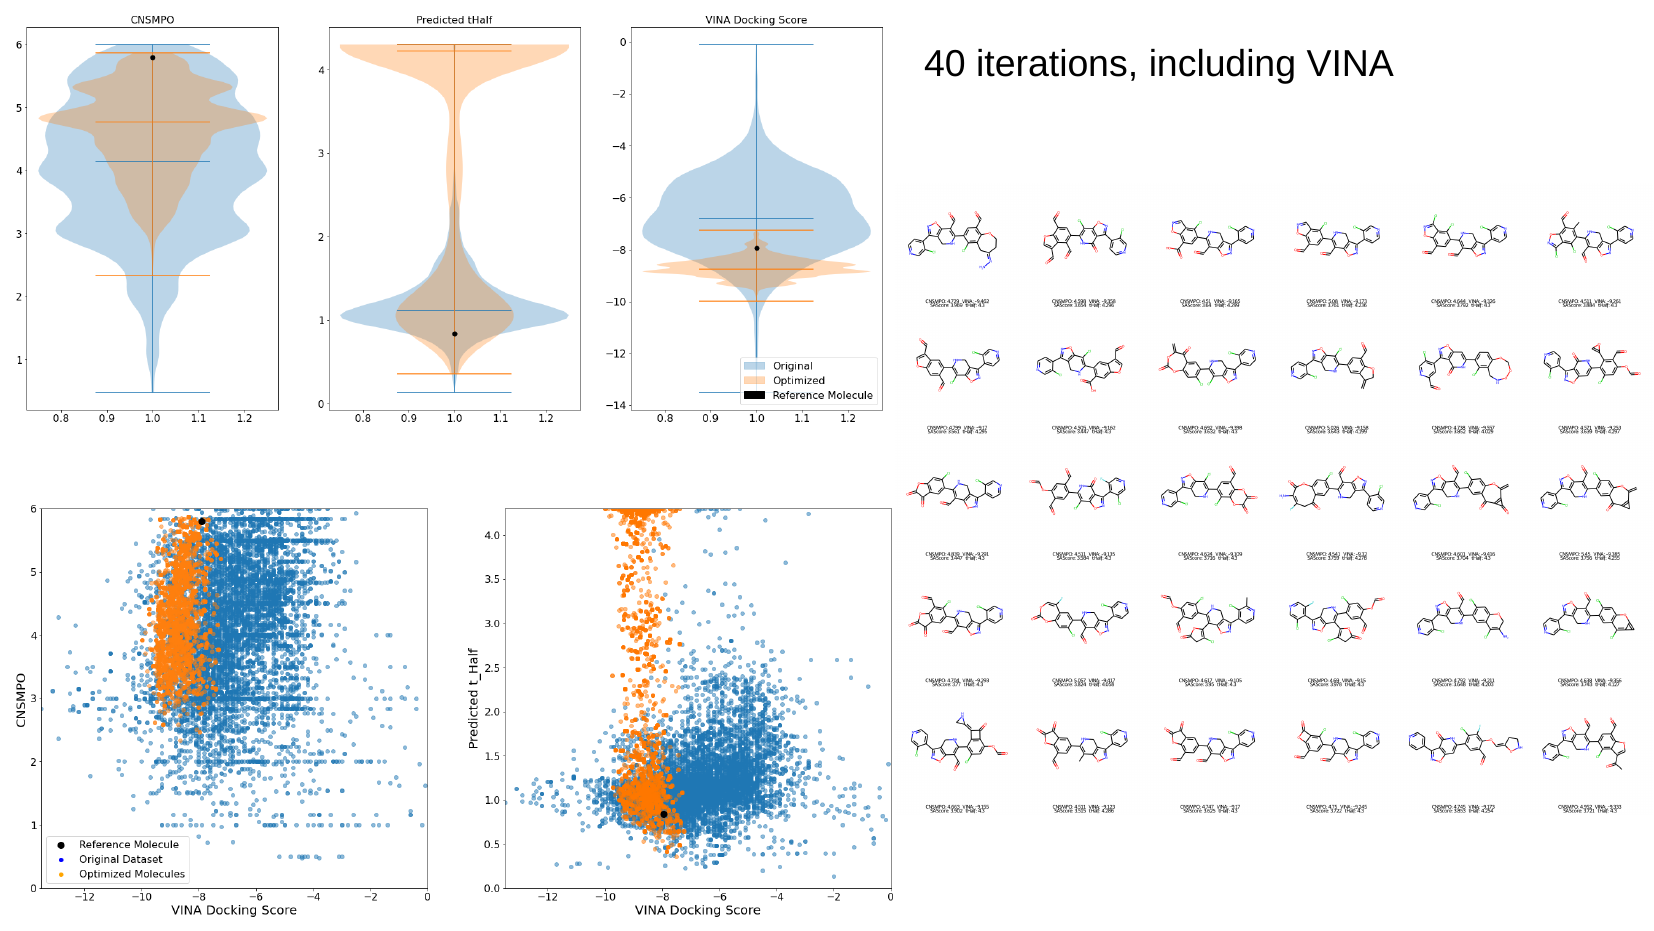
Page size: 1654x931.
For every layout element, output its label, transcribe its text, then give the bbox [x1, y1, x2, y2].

picture [11, 11, 886, 428]
picture [11, 183, 1654, 921]
text_box 40 iterations, including VINA [909, 35, 1607, 93]
